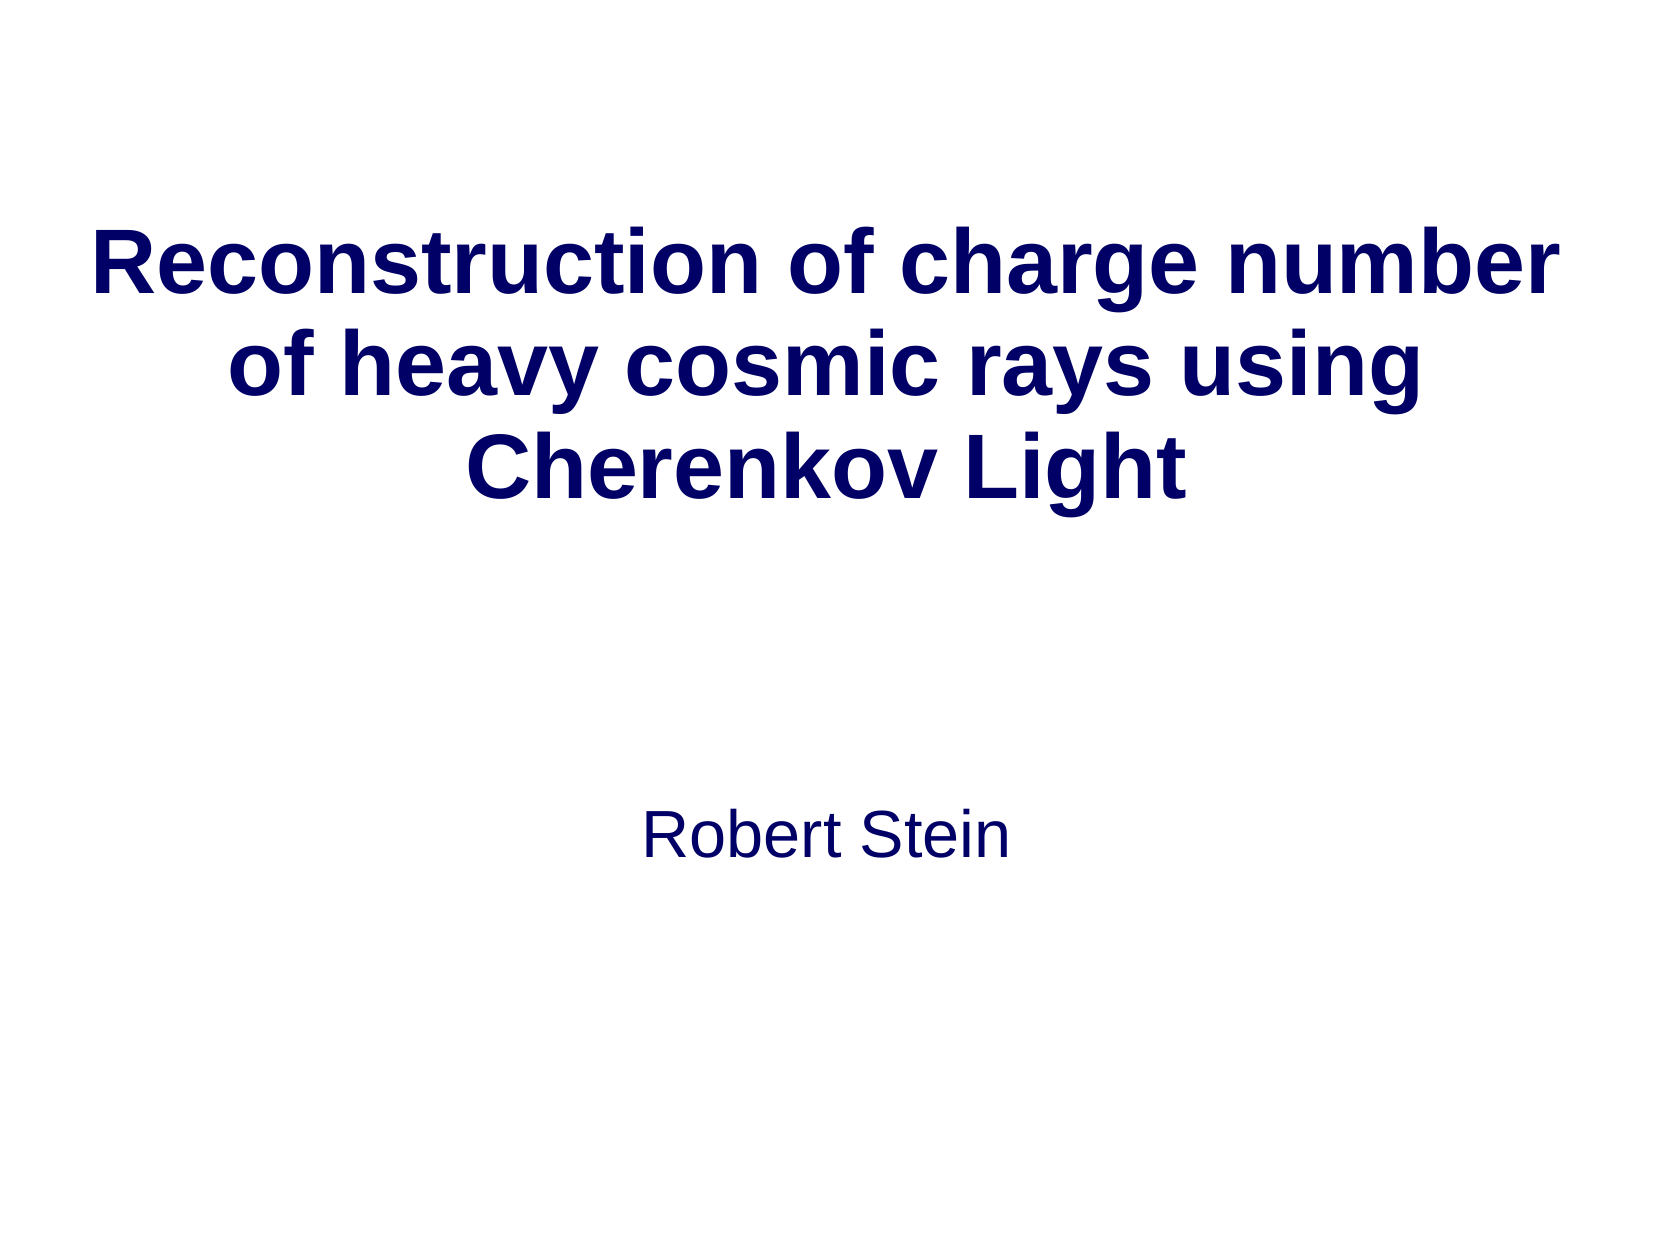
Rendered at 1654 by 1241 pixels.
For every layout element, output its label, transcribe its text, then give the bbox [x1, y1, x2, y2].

title Reconstruction of charge number of heavy cosmic rays using Cherenkov Light [82, 210, 1571, 519]
subtitle Robert Stein [82, 660, 1571, 1010]
